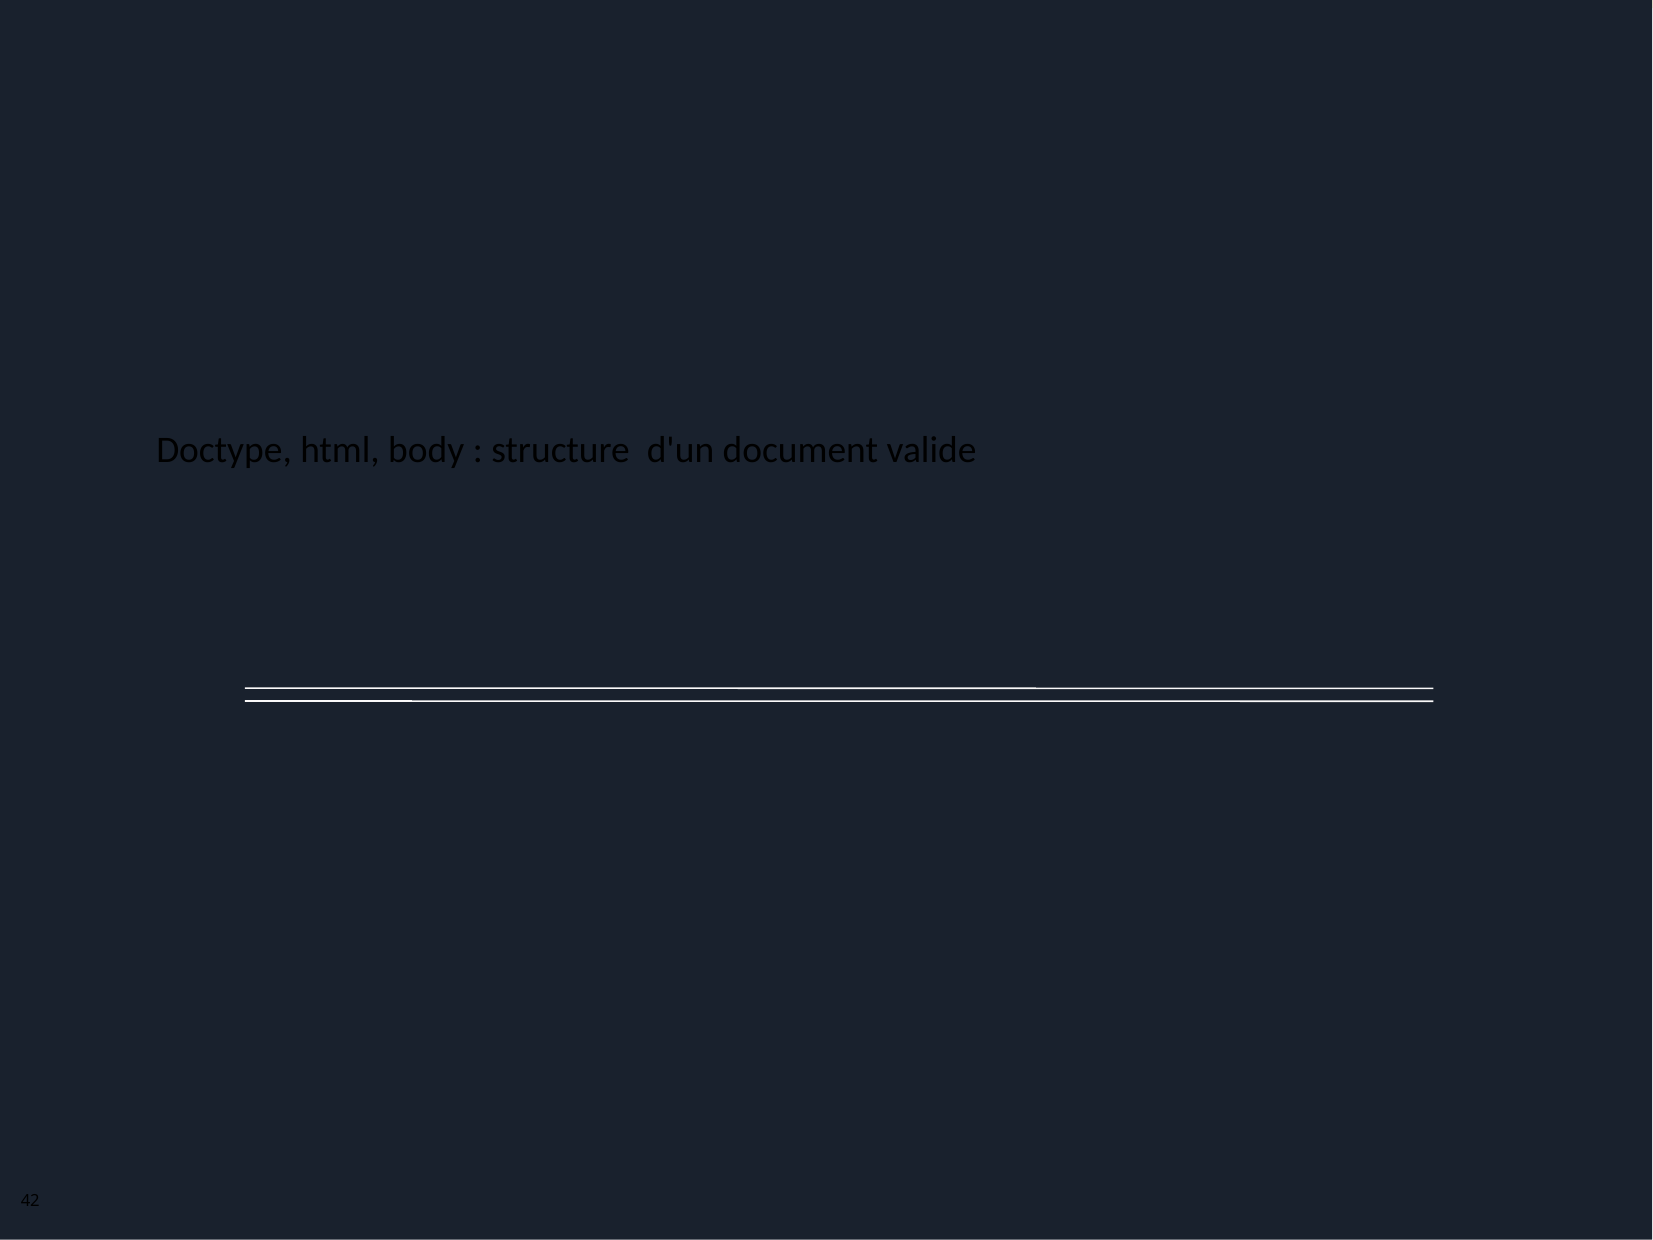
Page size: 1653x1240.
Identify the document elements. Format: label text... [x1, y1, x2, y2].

title Doctype, html, body : structure d'un document valide [139, 356, 1513, 574]
text_box [0, 0, 1653, 1240]
text_box 42 [18, 1187, 42, 1210]
